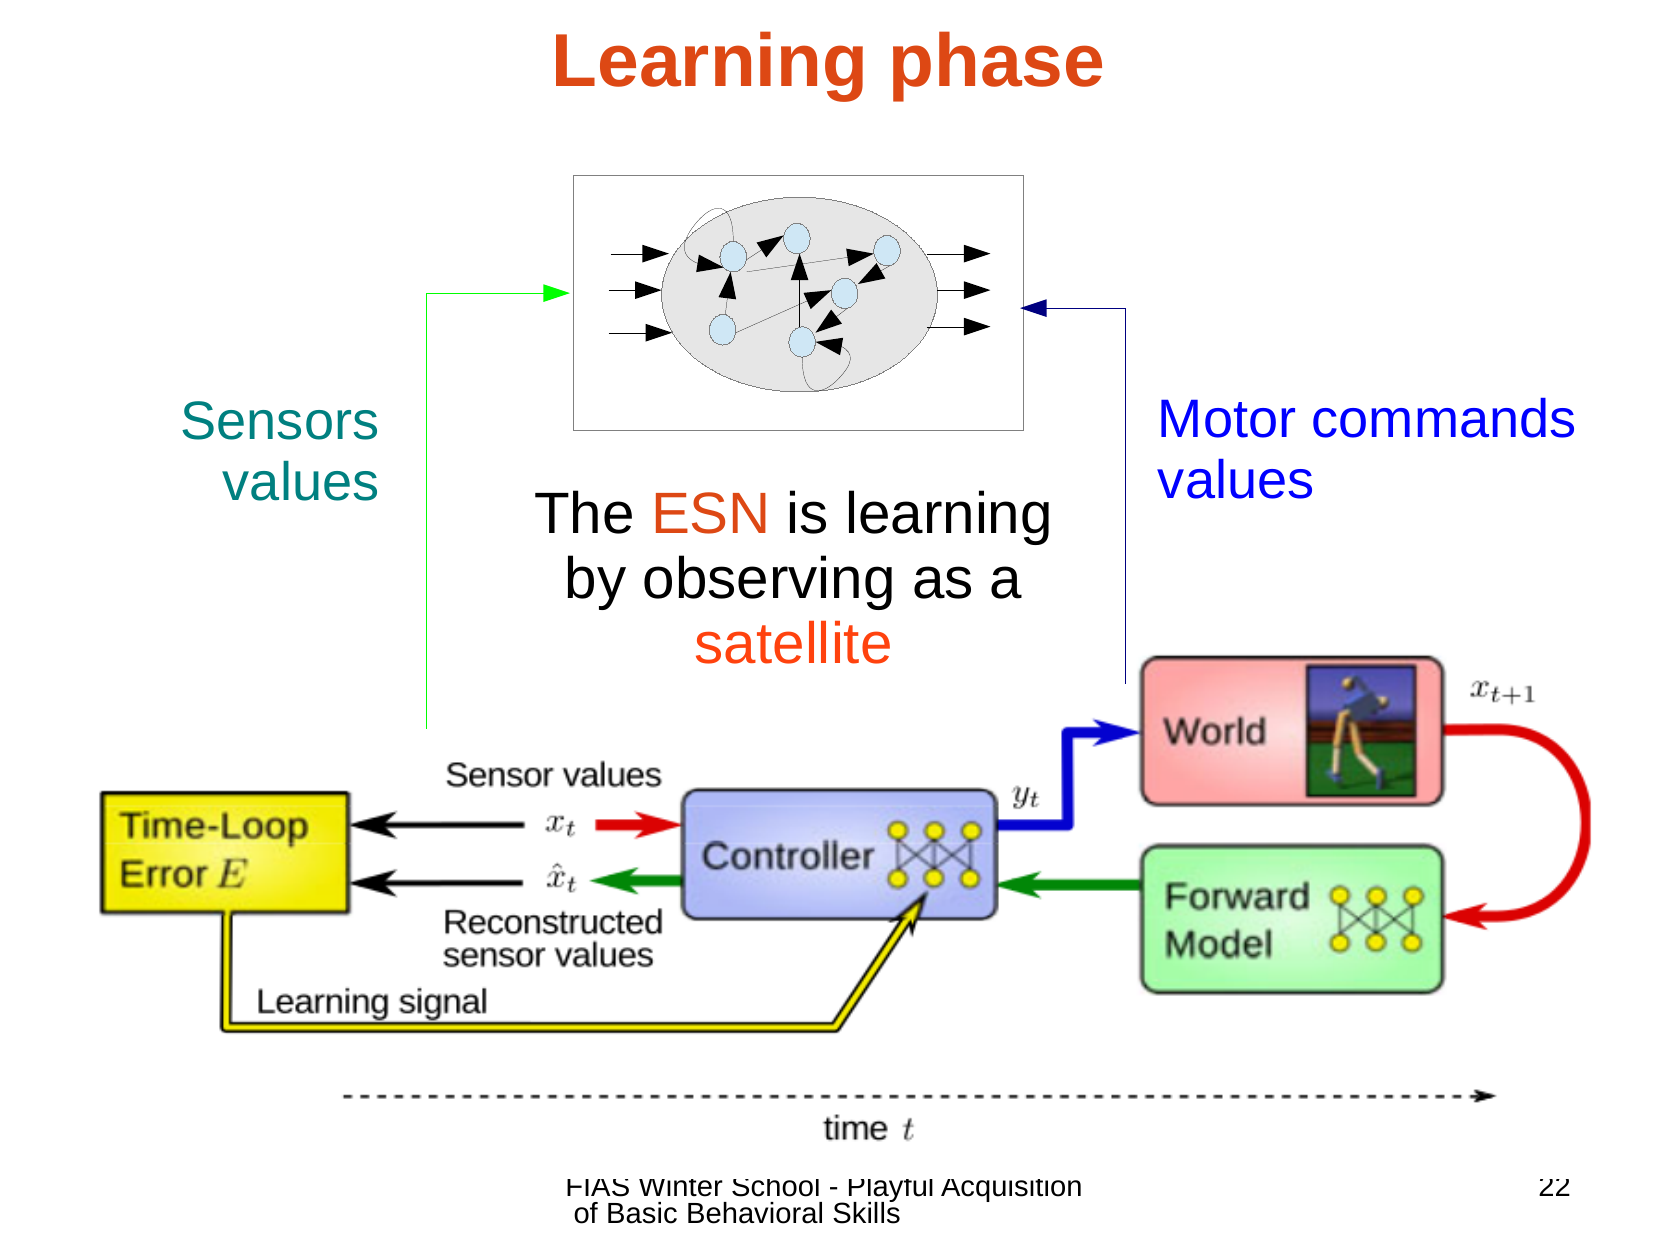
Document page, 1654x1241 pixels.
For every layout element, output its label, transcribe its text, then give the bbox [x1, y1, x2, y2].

picture [48, 578, 1654, 1179]
text_box Sensors values [124, 383, 395, 520]
text_box The ESN is learning by observing as a satellite [501, 473, 1087, 684]
text_box Motor commands values [1143, 381, 1594, 518]
text_box Learning phase [108, 0, 1549, 121]
text_box [661, 197, 938, 392]
